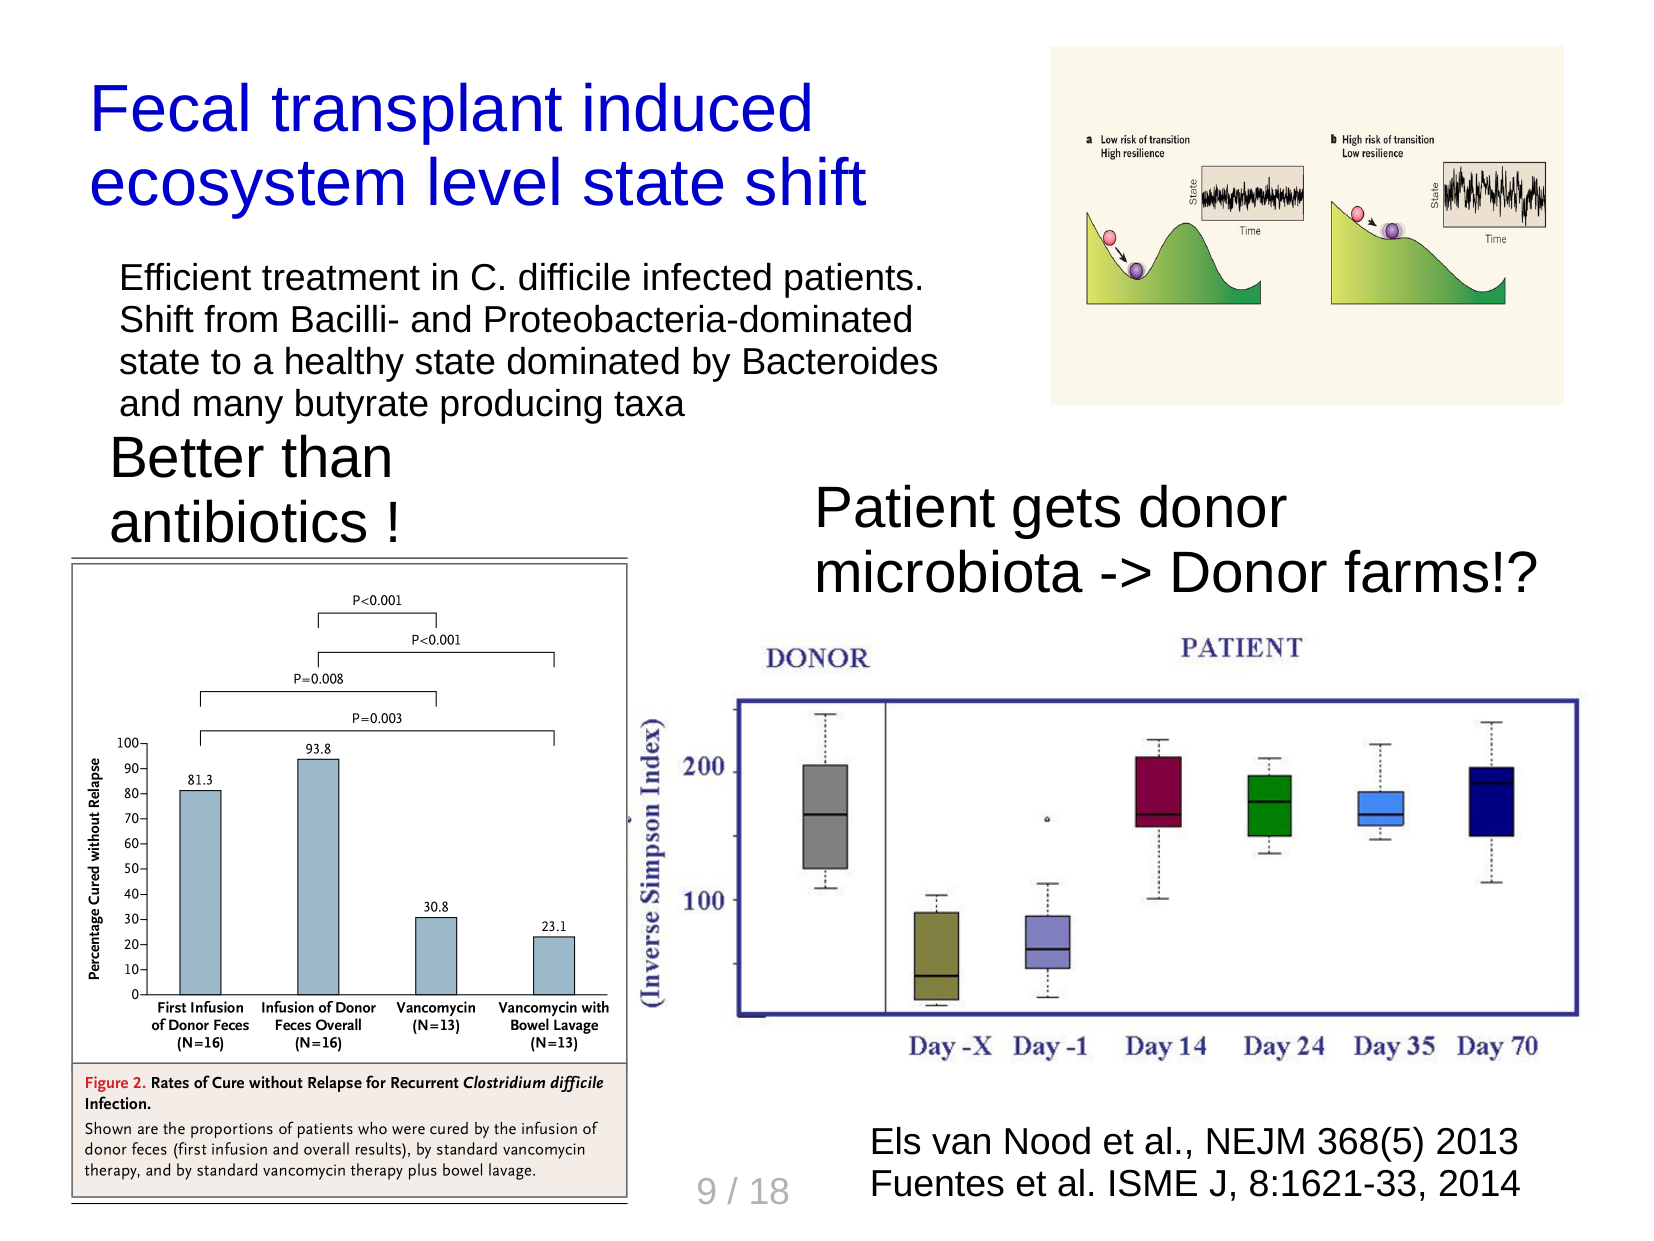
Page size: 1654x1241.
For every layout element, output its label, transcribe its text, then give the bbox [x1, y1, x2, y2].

text_box <number> / 18 [681, 1162, 955, 1220]
text_box Fecal transplant induced ecosystem level state shift [75, 63, 1050, 303]
picture [60, 554, 1600, 1211]
text_box Patient gets donor microbiota -> Donor farms!? [799, 467, 1561, 635]
text_box Efficient treatment in C. difficile infected patients. Shift from Bacilli- and Proteobacteria-dominated state to a healthy state dominated by Bacteroides and many butyrate producing taxa [104, 248, 985, 432]
text_box Better than antibiotics ! [94, 417, 628, 564]
text_box Els van Nood et al., NEJM 368(5) 2013 Fuentes et al. ISME J, 8:1621-33, 2014 [855, 1113, 1545, 1241]
picture [1050, 46, 1564, 406]
